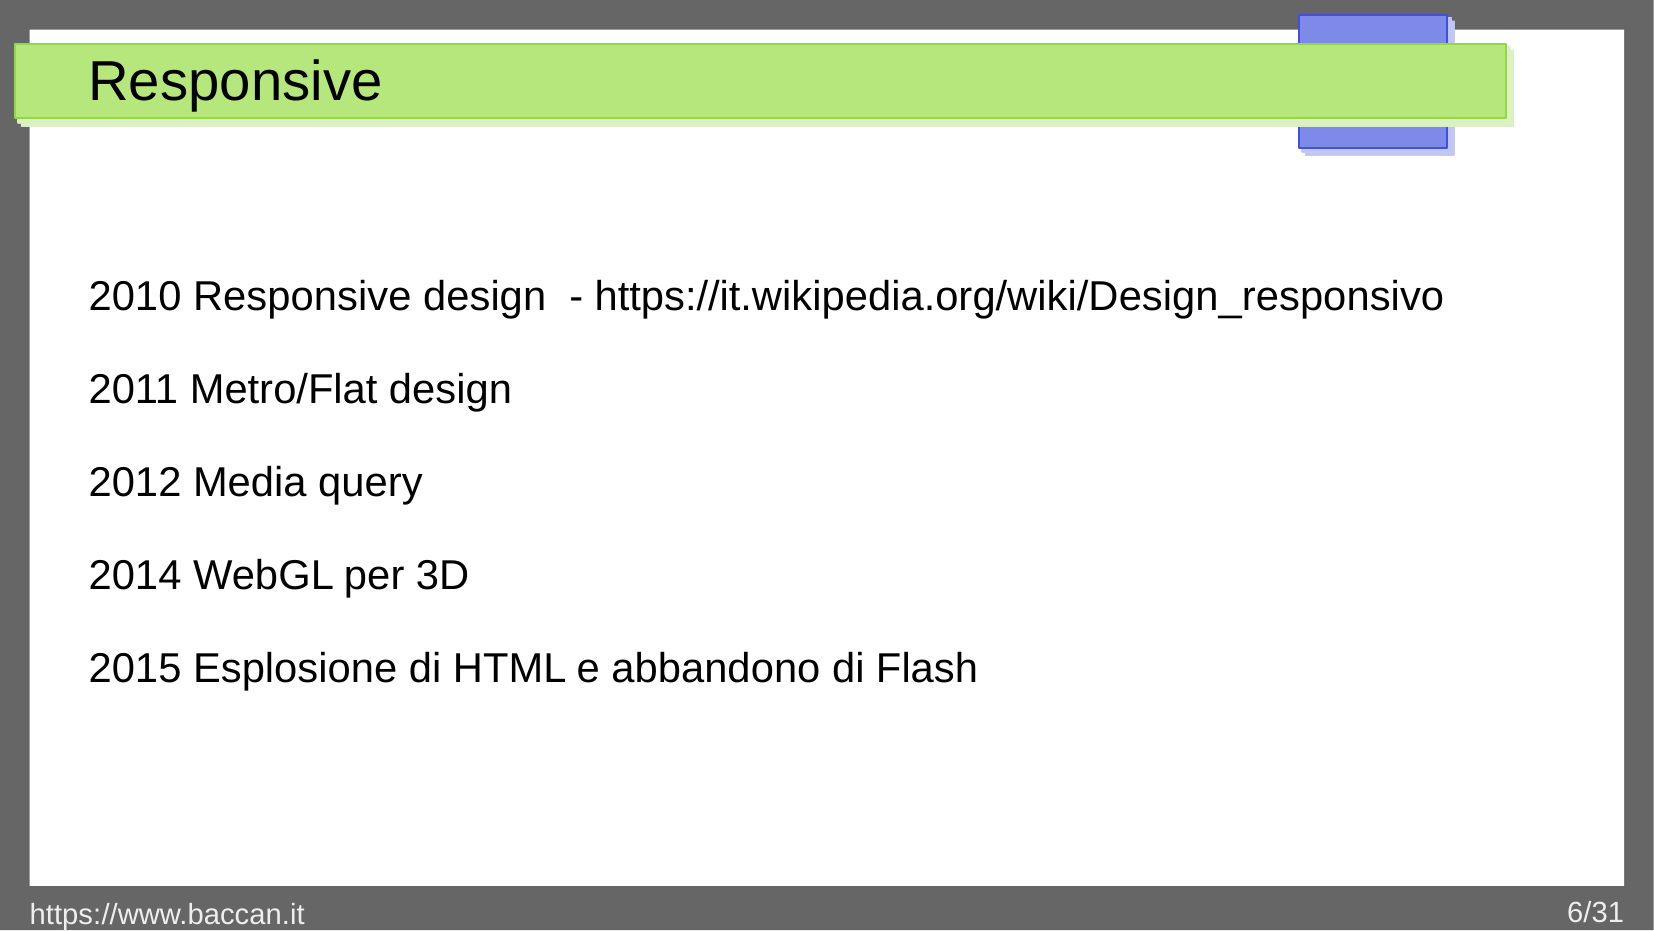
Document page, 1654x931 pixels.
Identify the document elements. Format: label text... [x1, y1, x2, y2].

text_box 2010 Responsive design - https://it.wikipedia.org/wiki/Design_responsivo 2011 Metro/Flat design 2012 Media query 2014 WebGL per 3D 2015 Esplosione di HTML e abbandono di Flash [88, 136, 1565, 827]
title Responsive [88, 44, 1506, 119]
